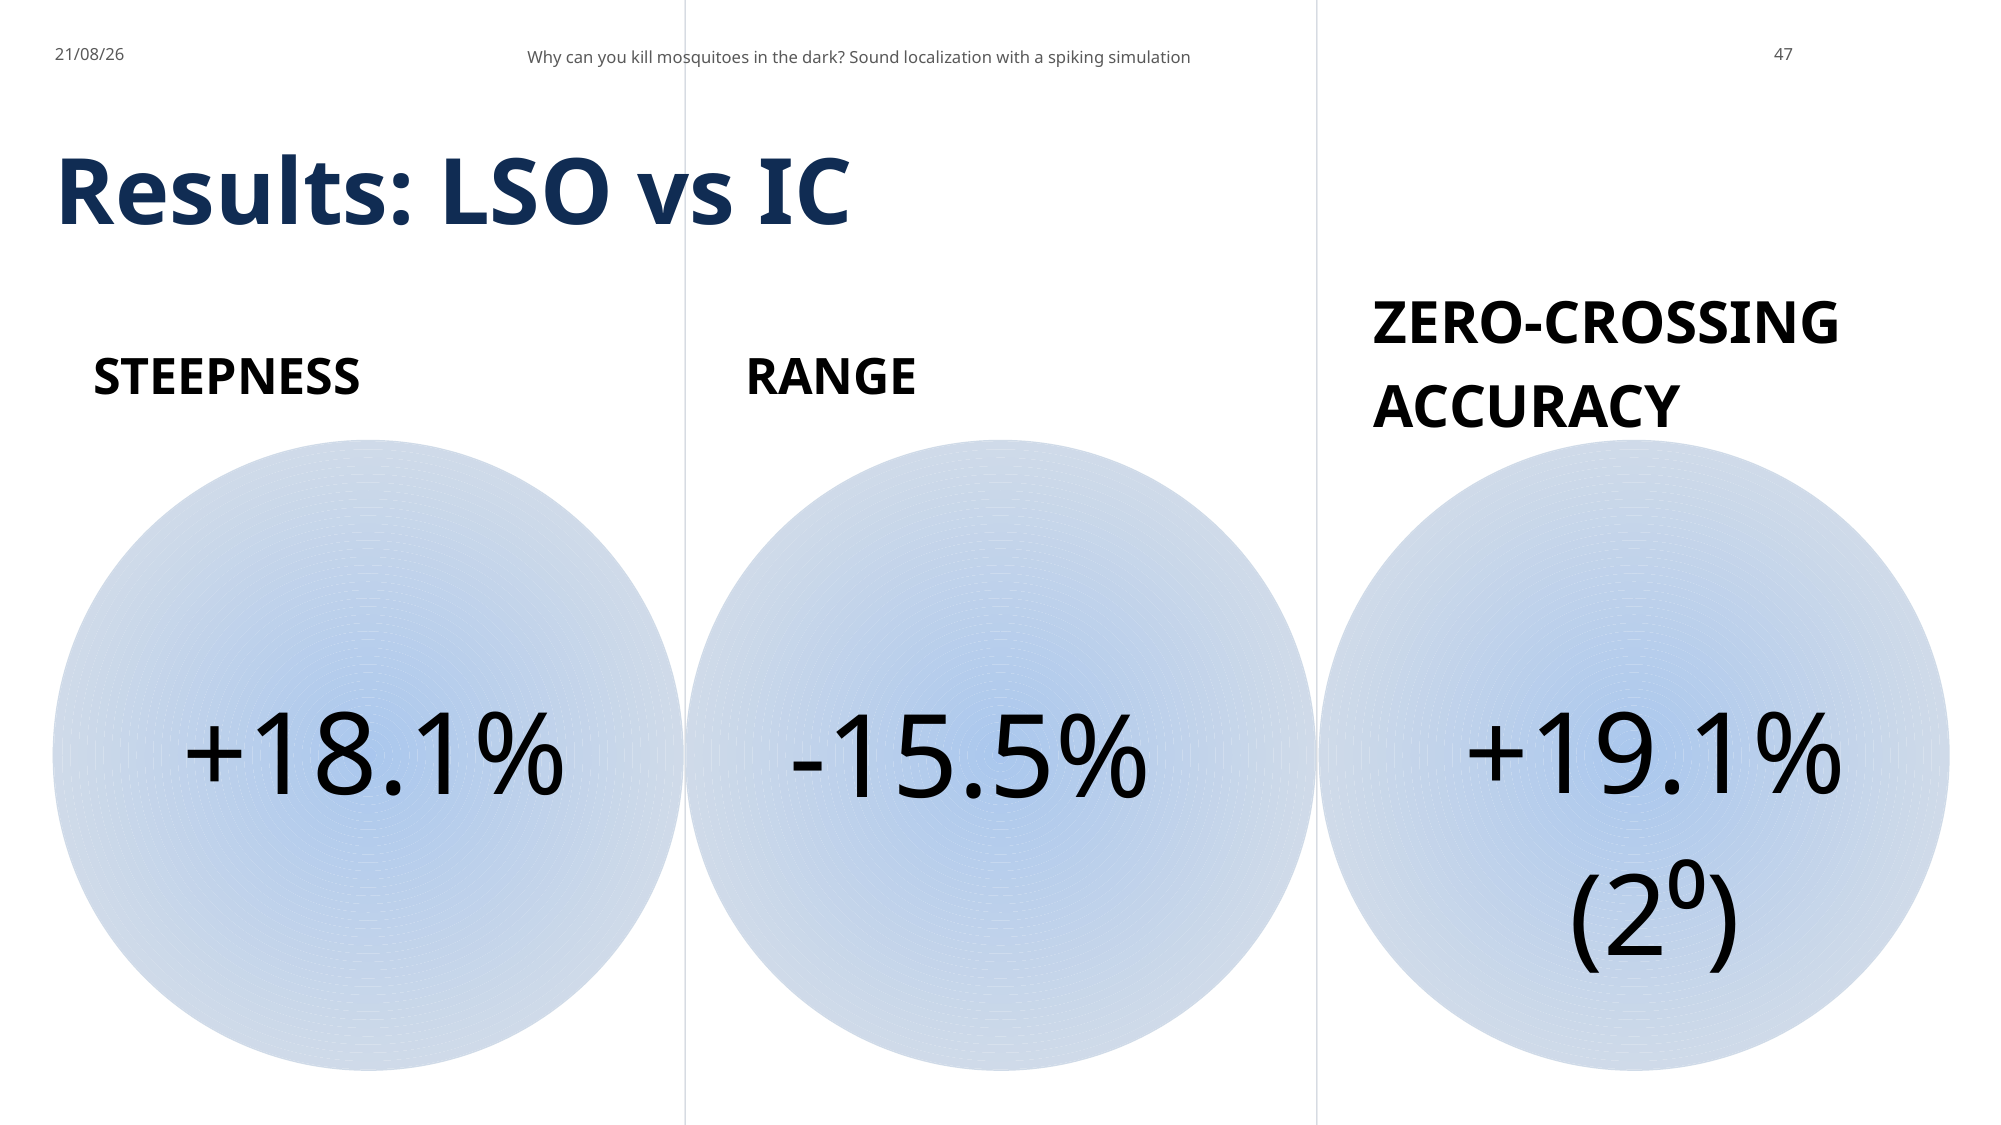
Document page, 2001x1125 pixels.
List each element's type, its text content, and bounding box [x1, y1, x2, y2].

list ZERO-CROSSING ACCURACY [1374, 270, 1909, 439]
list +18.1% [122, 653, 629, 822]
title Results: LSO vs IC [54, 132, 1946, 271]
text_box -15.5% [717, 653, 1224, 823]
slide_number [54, 6, 446, 67]
list RANGE [745, 332, 1255, 405]
slide_number [1774, 6, 1946, 67]
list STEEPNESS [93, 332, 603, 405]
text_box +19.1% (2⁰) [1402, 653, 1909, 985]
footer Why can you kill mosquitoes in the dark? Sound localization with a spiking simulation [527, 6, 1203, 67]
